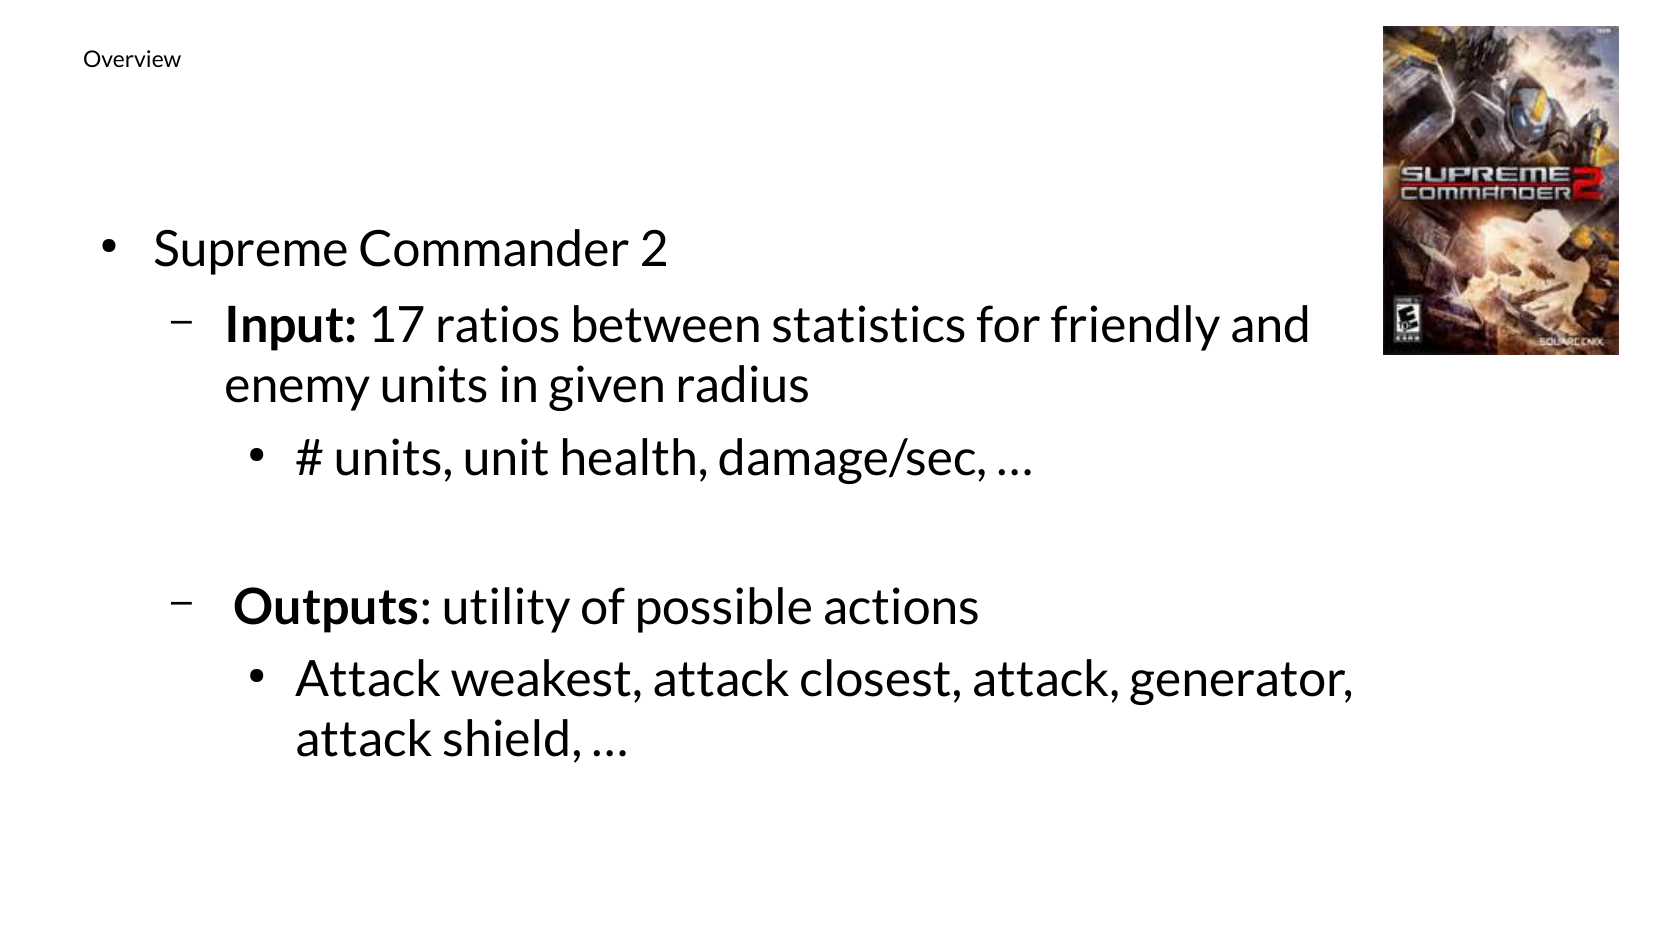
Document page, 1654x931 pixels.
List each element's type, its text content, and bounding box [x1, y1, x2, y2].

title Overview [83, 0, 1571, 119]
list Supreme Commander 2 Input: 17 ratios between statistics for friendly and enemy units in given radius # units, unit health, damage/sec, … Outputs: utility of possible actions Attack weakest, attack closest, attack, generator, attack shield, … [82, 217, 1382, 839]
picture [1383, 26, 1619, 355]
